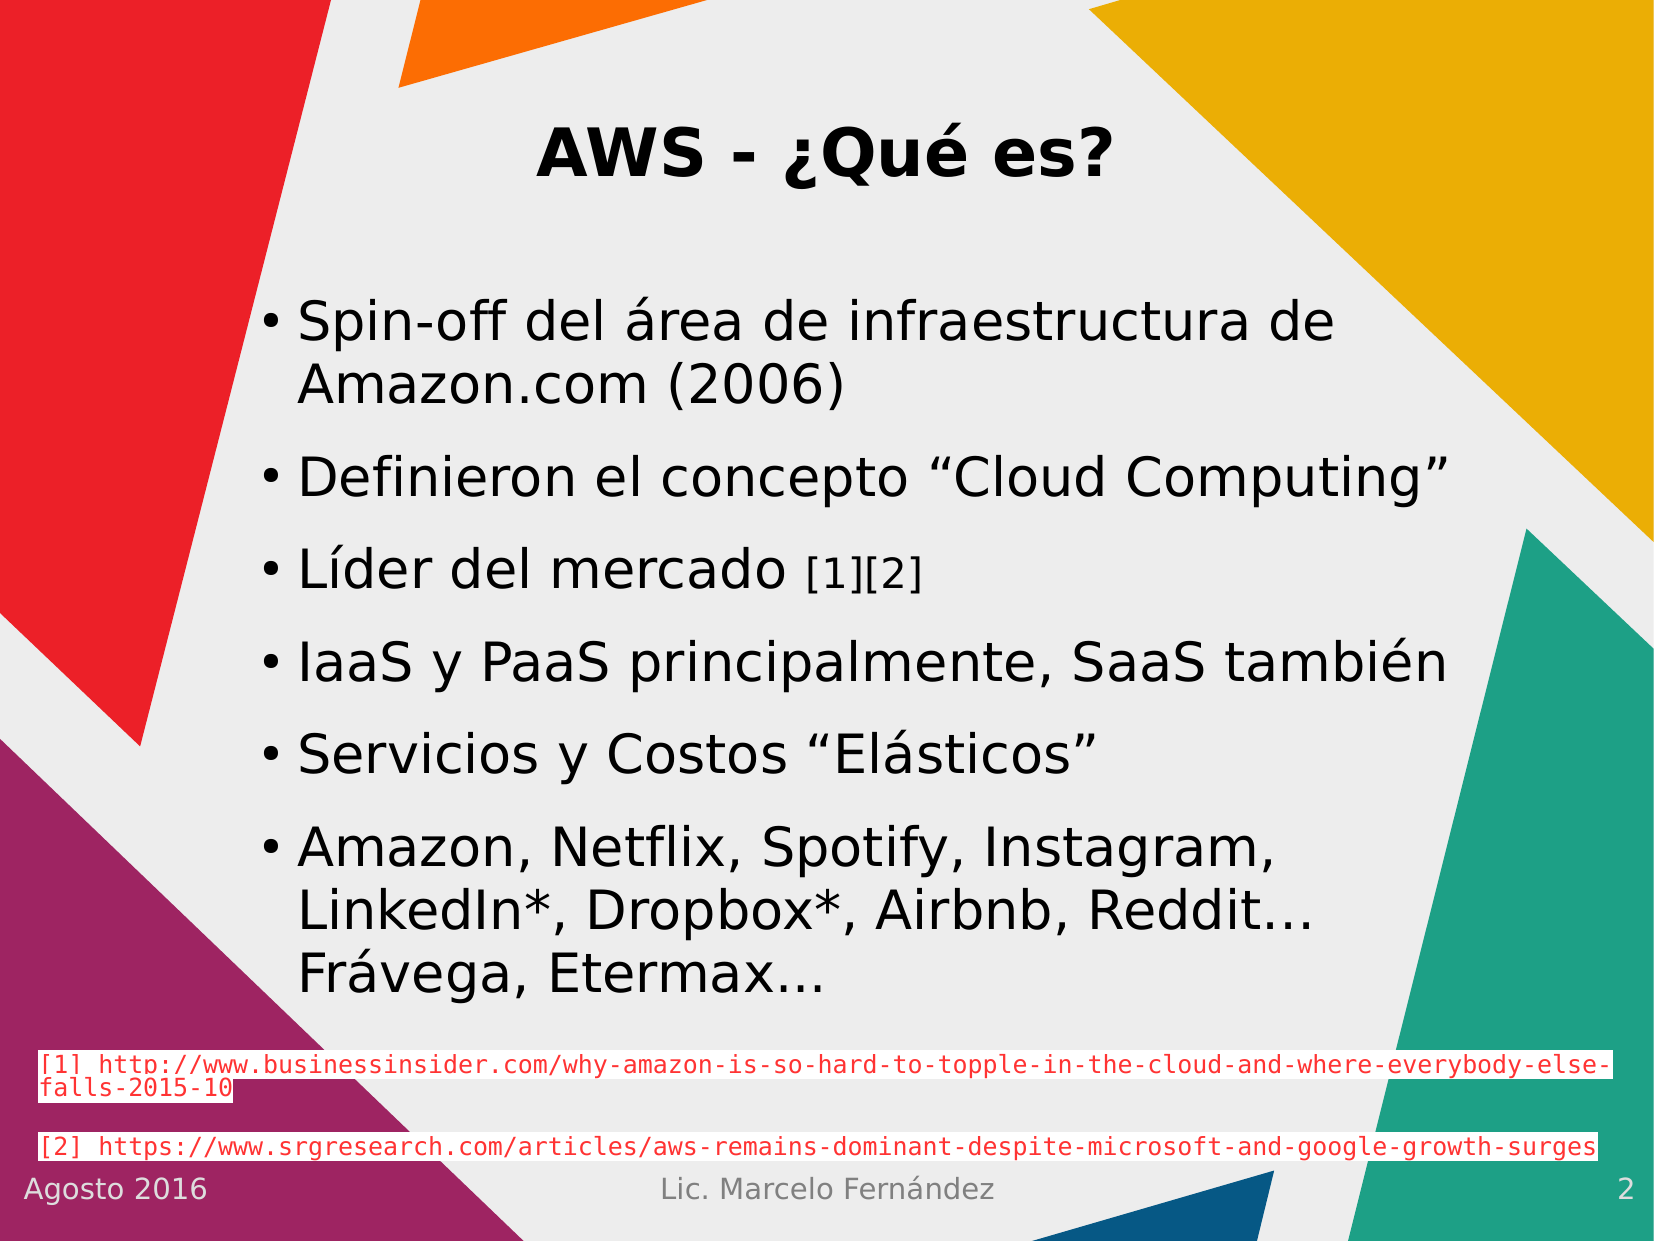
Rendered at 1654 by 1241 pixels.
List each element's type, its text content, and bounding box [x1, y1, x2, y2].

title AWS - ¿Qué es? [286, 49, 1368, 257]
text_box [1] http://www.businessinsider.com/why-amazon-is-so-hard-to-topple-in-the-cloud-and-where-everybody-else-falls-2015-10 [2] https://www.srgresearch.com/articles/aws-remains-dominant-despite-microsoft-and-google-growth-surges [23, 1042, 1642, 1170]
list Spin-off del área de infraestructura de Amazon.com (2006) Definieron el concepto “Cloud Computing” Líder del mercado [1][2] IaaS y PaaS principalmente, SaaS también Servicios y Costos “Elásticos” Amazon, Netflix, Spotify, Instagram, LinkedIn*, Dropbox*, Airbnb, Reddit…Frávega, Etermax... [261, 290, 1498, 1042]
